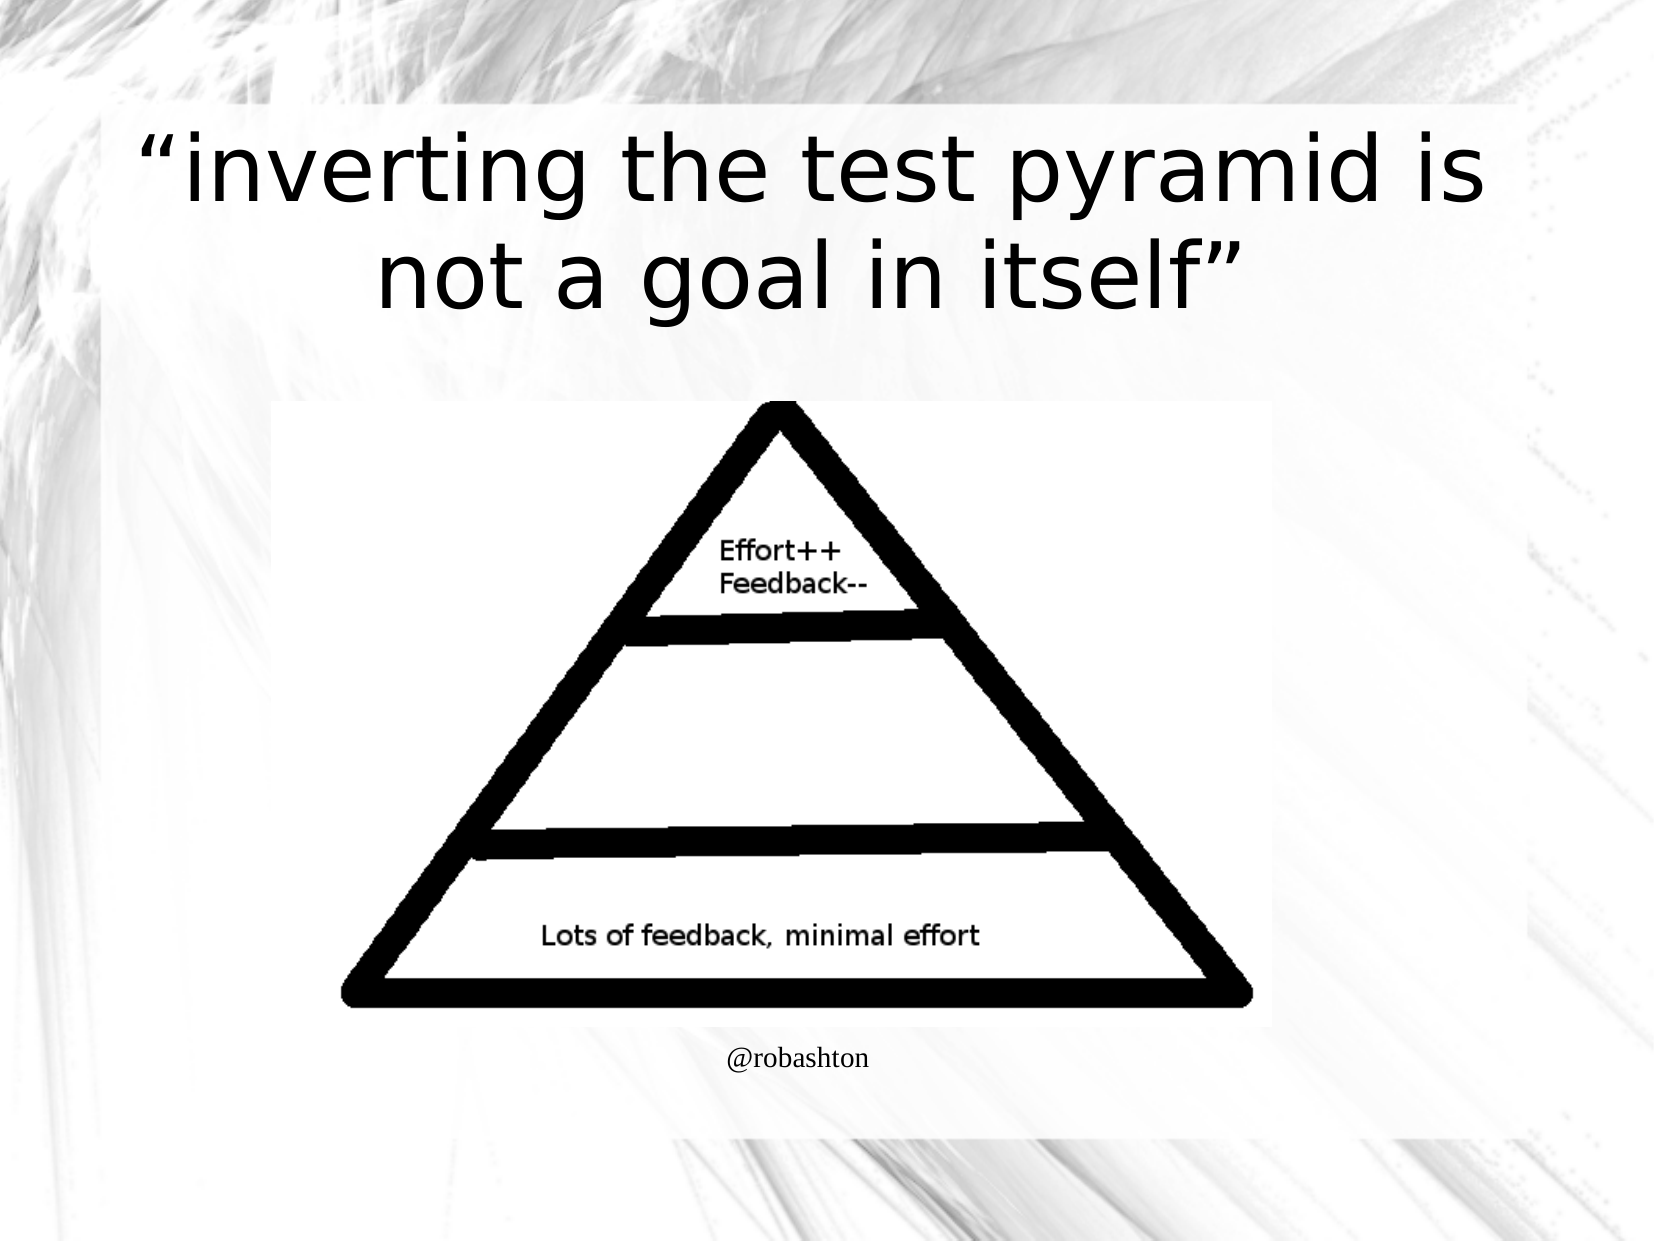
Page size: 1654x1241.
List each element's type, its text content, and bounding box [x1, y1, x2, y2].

picture [0, 0, 1654, 1241]
title “inverting the test pyramid is not a goal in itself” [118, 116, 1506, 331]
